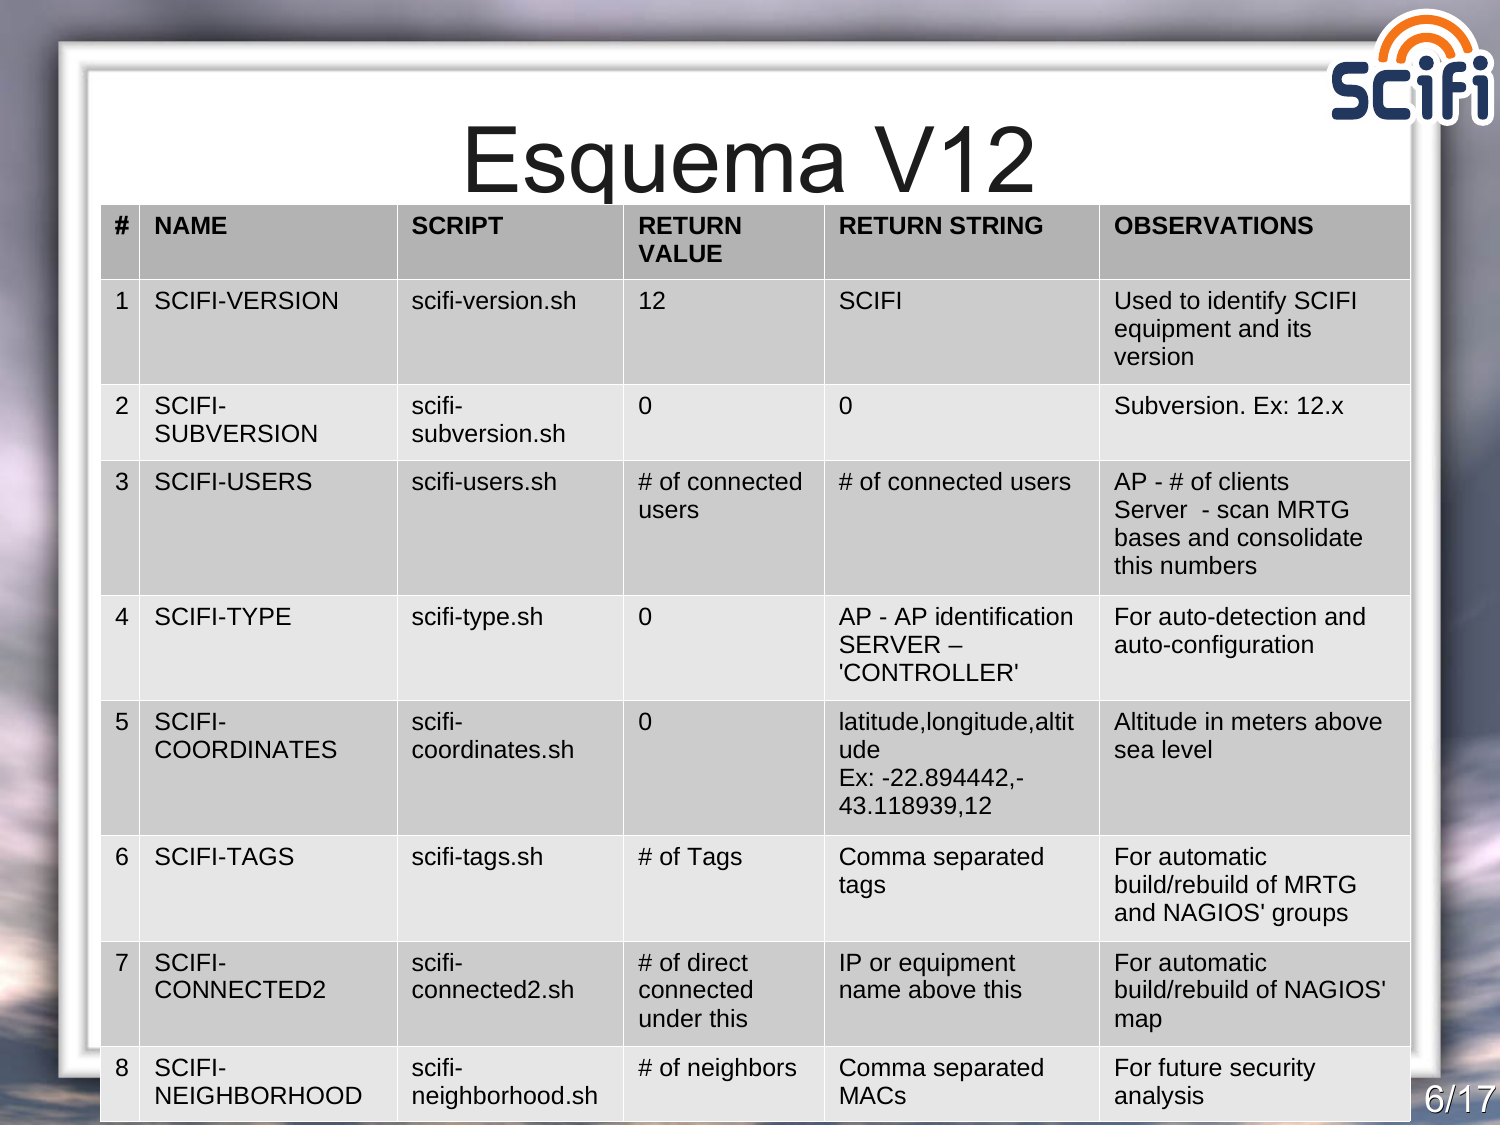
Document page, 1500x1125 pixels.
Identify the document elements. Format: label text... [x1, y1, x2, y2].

table_cell SCIFI-NEIGHBORHOOD [140, 1047, 397, 1121]
table_cell For automatic build/rebuild of MRTG and NAGIOS' groups [1100, 836, 1410, 941]
table_cell scifi-subversion.sh [398, 385, 623, 460]
table_cell Comma separated MACs [825, 1047, 1099, 1121]
table_cell 8 [101, 1047, 139, 1121]
table_cell 7 [101, 942, 139, 1046]
table_cell 4 [101, 596, 139, 700]
table_cell scifi-neighborhood.sh [398, 1047, 623, 1121]
table_cell Comma separated tags [825, 836, 1099, 941]
table_header RETURN VALUE [624, 205, 824, 279]
table_header OBSERVATIONS [1100, 205, 1410, 279]
table_cell # of neighbors [624, 1047, 824, 1121]
table_cell 0 [624, 385, 824, 460]
table_cell 0 [825, 385, 1099, 460]
table_cell SCIFI-CONNECTED2 [140, 942, 397, 1046]
table_cell Altitude in meters above sea level [1100, 701, 1410, 835]
table_cell 6 [101, 836, 139, 941]
table_cell For future security analysis [1100, 1047, 1410, 1121]
table_cell # of connected users [825, 461, 1099, 595]
table_header SCRIPT [398, 205, 623, 279]
table_cell SCIFI-USERS [140, 461, 397, 595]
table_cell 5 [101, 701, 139, 835]
table_cell scifi-type.sh [398, 596, 623, 700]
table_cell 12 [624, 280, 824, 384]
table_cell Used to identify SCIFI equipment and its version [1100, 280, 1410, 384]
table_cell SCIFI-SUBVERSION [140, 385, 397, 460]
table_cell 2 [101, 385, 139, 460]
table_cell AP - # of clients Server - scan MRTG bases and consolidate this numbers [1100, 461, 1410, 595]
table_header RETURN STRING [825, 205, 1099, 279]
table_cell 0 [624, 701, 824, 835]
table_cell AP - AP identification SERVER – 'CONTROLLER' [825, 596, 1099, 700]
title Esquema V12 [75, 62, 1426, 250]
table_cell # of Tags [624, 836, 824, 941]
table_cell # of connected users [624, 461, 824, 595]
table_cell For automatic build/rebuild of NAGIOS' map [1100, 942, 1410, 1046]
table_cell Subversion. Ex: 12.x [1100, 385, 1410, 460]
table_cell For auto-detection and auto-configuration [1100, 596, 1410, 700]
table_cell 3 [101, 461, 139, 595]
table_cell # of direct connected under this [624, 942, 824, 1046]
table_cell 1 [101, 280, 139, 384]
table_header # [101, 205, 139, 279]
table_cell SCIFI-VERSION [140, 280, 397, 384]
table_cell SCIFI-TAGS [140, 836, 397, 941]
table_cell scifi-coordinates.sh [398, 701, 623, 835]
table_header NAME [140, 205, 397, 279]
table_cell scifi-connected2.sh [398, 942, 623, 1046]
table_cell scifi-tags.sh [398, 836, 623, 941]
table_cell scifi-version.sh [398, 280, 623, 384]
picture [0, 0, 1500, 1125]
table_cell SCIFI-TYPE [140, 596, 397, 700]
table_cell SCIFI [825, 280, 1099, 384]
table_cell SCIFI-COORDINATES [140, 701, 397, 835]
table_cell 0 [624, 596, 824, 700]
table_cell IP or equipment name above this [825, 942, 1099, 1046]
table_cell latitude,longitude,altitude Ex: -22.894442,-43.118939,12 [825, 701, 1099, 835]
table_cell scifi-users.sh [398, 461, 623, 595]
